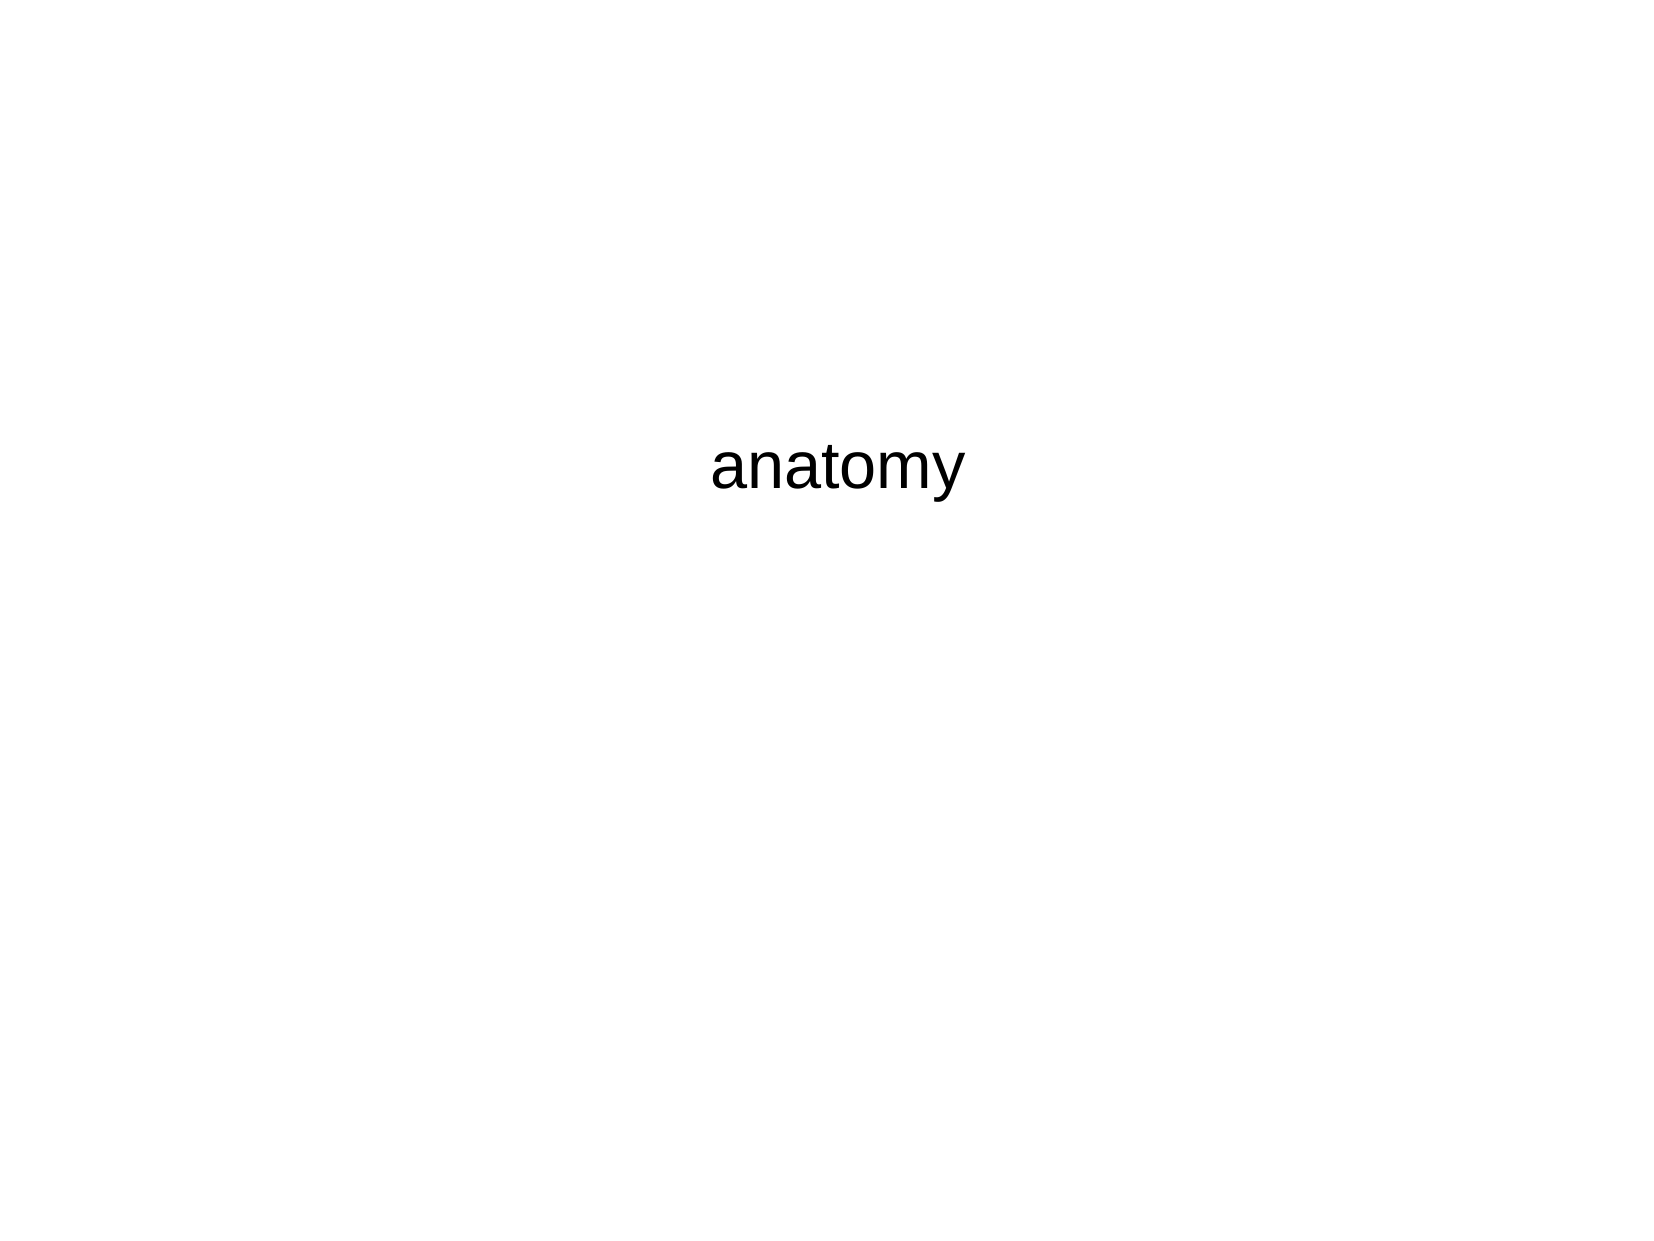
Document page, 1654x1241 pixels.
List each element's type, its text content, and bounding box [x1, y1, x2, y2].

subtitle anatomy [22, 19, 1654, 1166]
